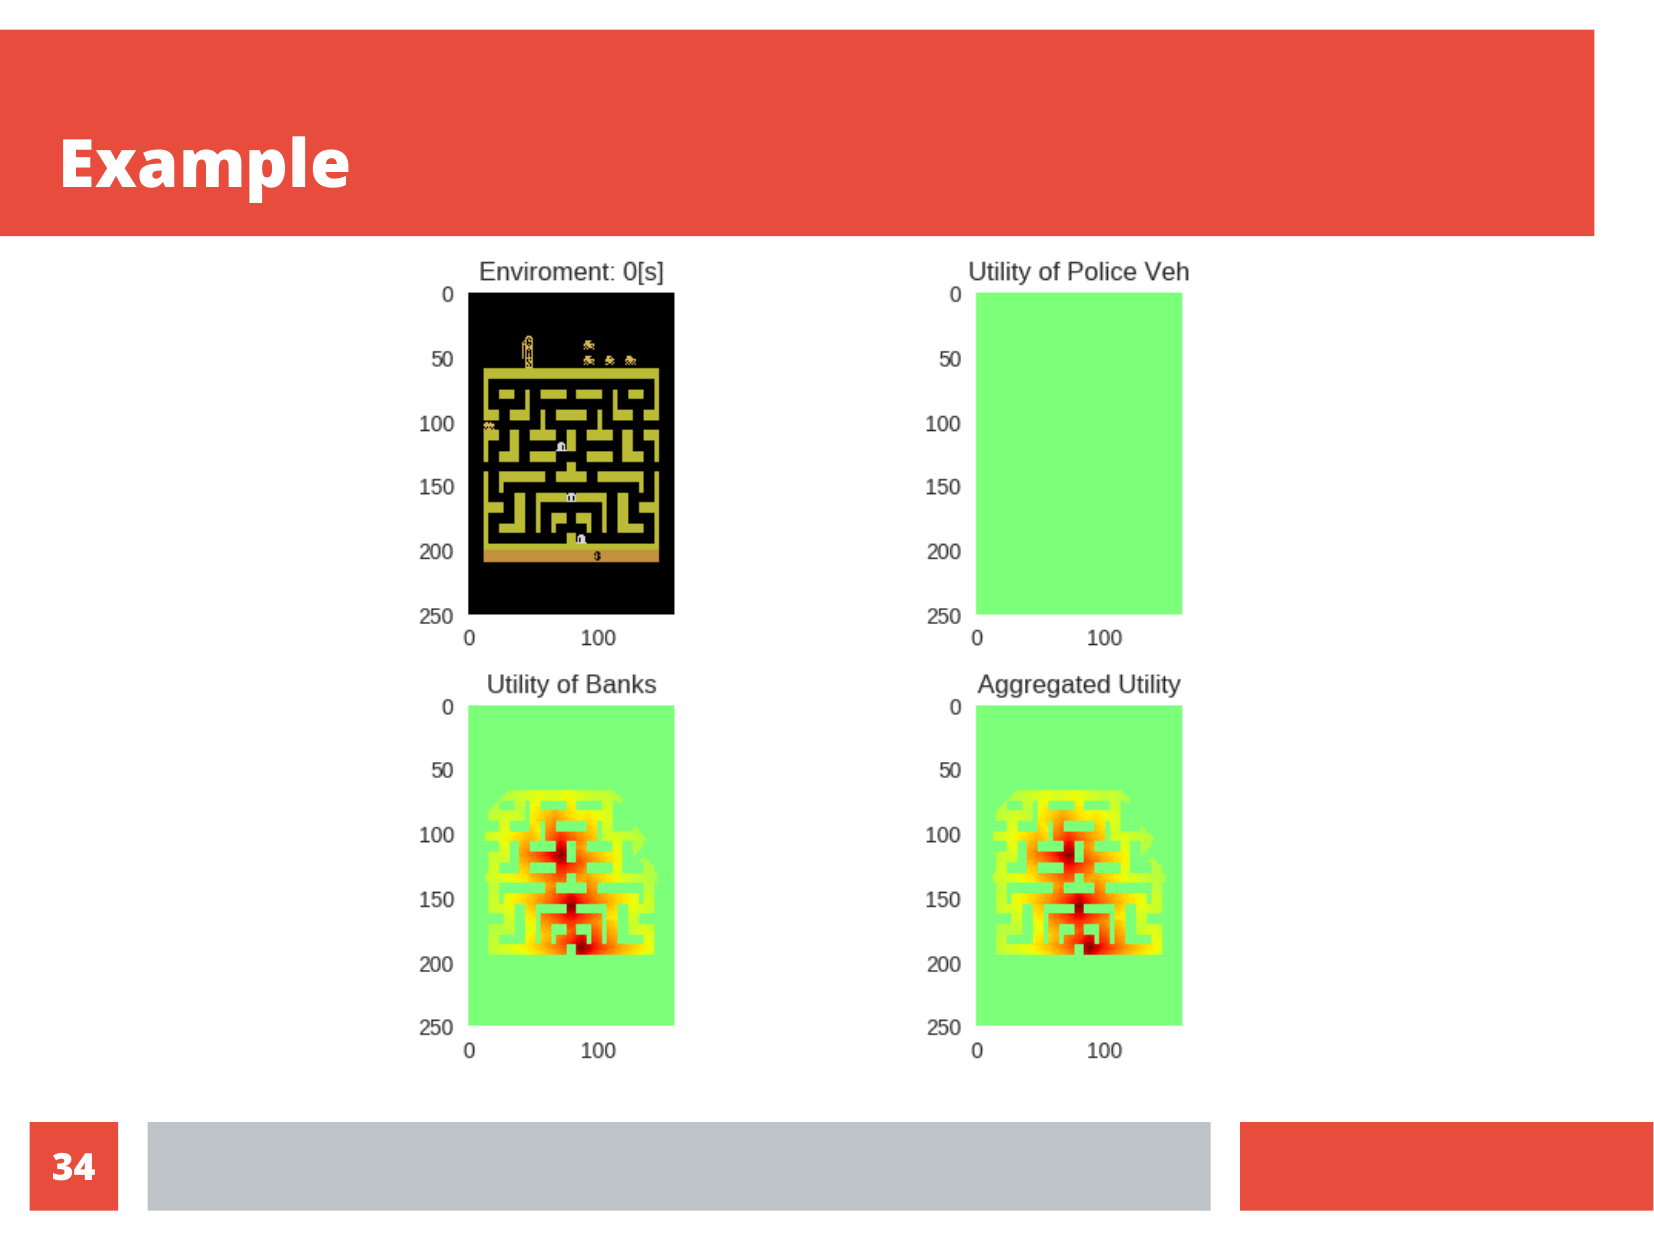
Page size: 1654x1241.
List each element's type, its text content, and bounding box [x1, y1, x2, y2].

picture [210, 239, 1441, 1086]
title Example [59, 59, 1595, 207]
